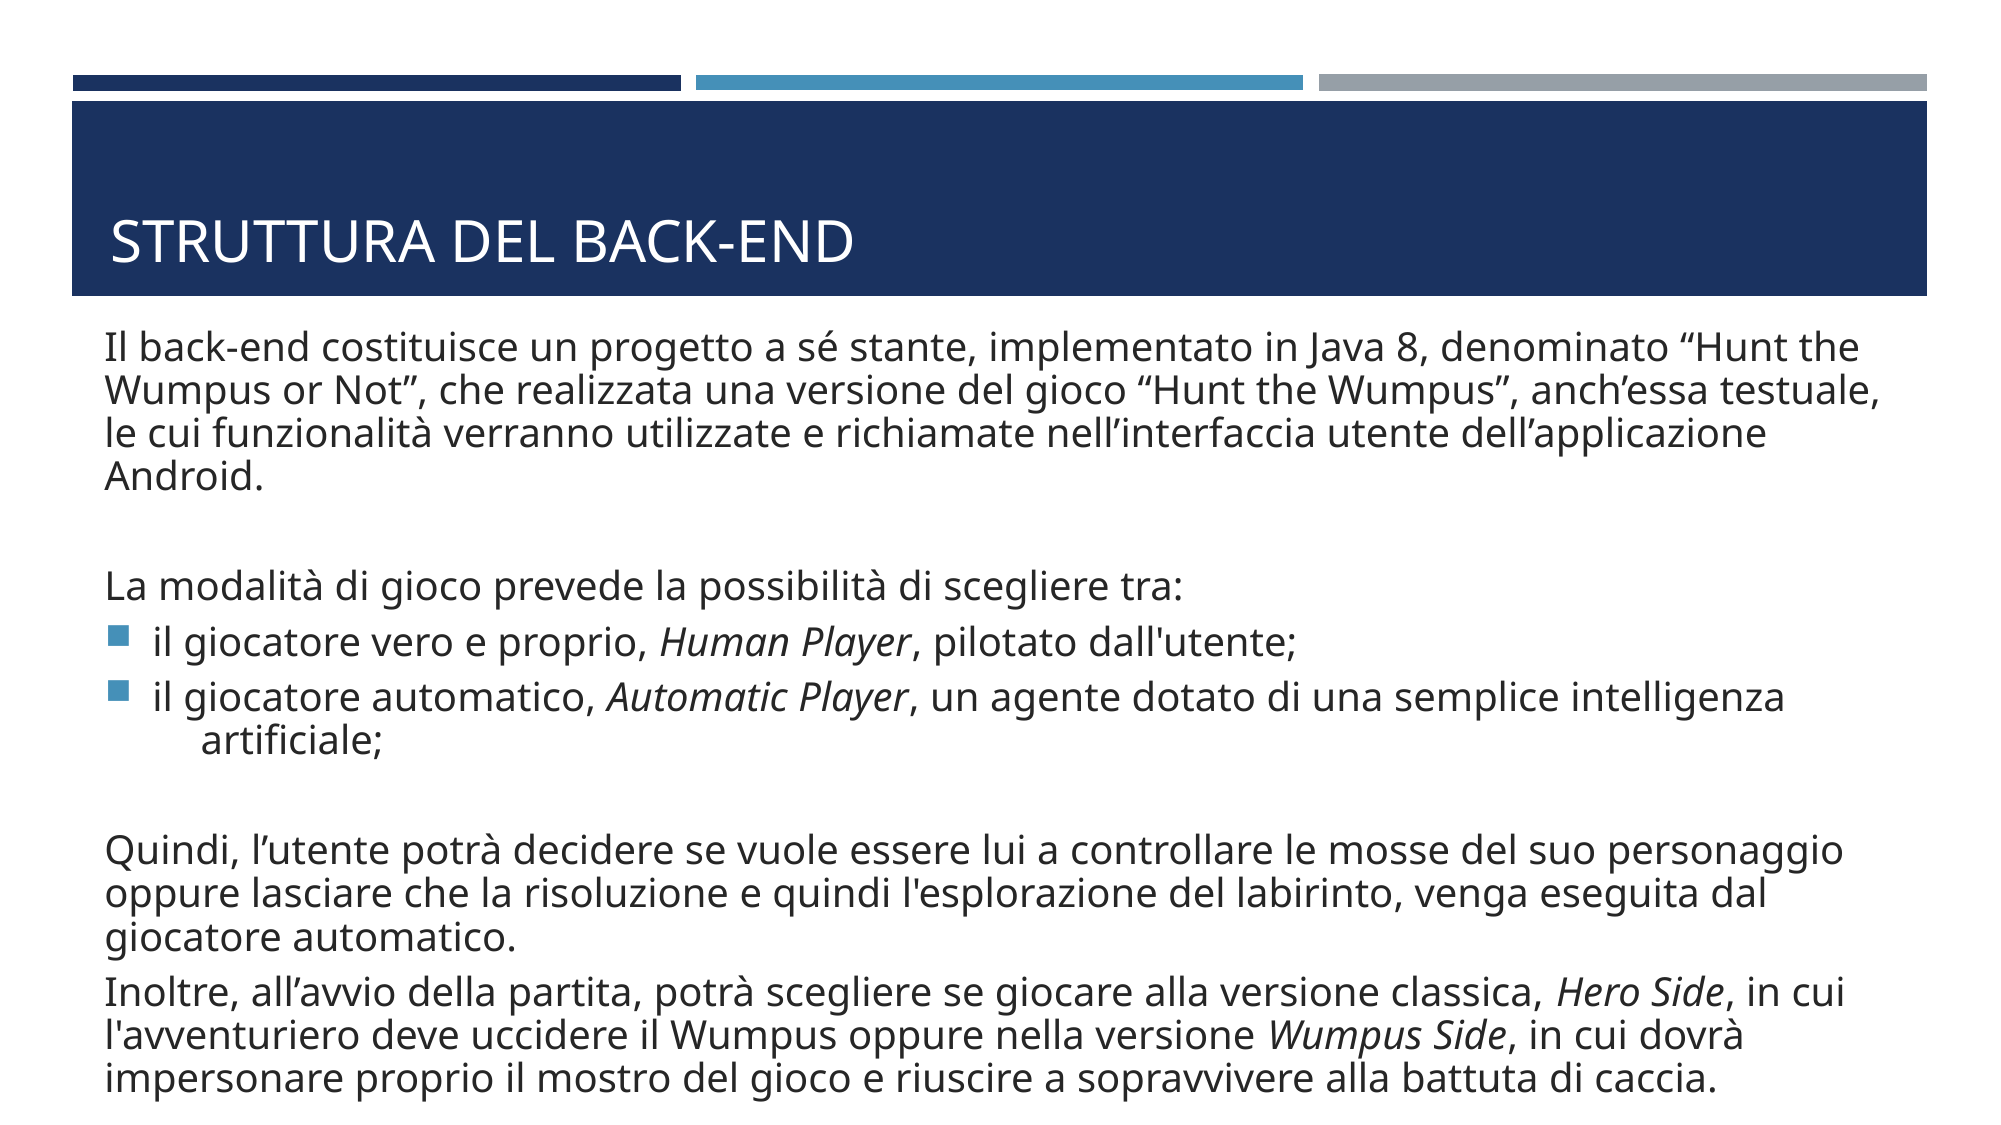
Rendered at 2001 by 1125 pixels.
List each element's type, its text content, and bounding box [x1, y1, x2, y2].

title Struttura del back-end [95, 115, 1905, 282]
list Il back-end costituisce un progetto a sé stante, implementato in Java 8, denominato “Hunt the Wumpus or Not”, che realizzata una versione del gioco “Hunt the Wumpus”, anch’essa testuale, le cui funzionalità verranno utilizzate e richiamate nell’interfaccia utente dell’applicazione Android. La modalità di gioco prevede la possibilità di scegliere tra: il giocatore vero e proprio, Human Player, pilotato dall'utente; il giocatore automatico, Automatic Player, un agente dotato di una semplice intelligenza artificiale; Quindi, l’utente potrà decidere se vuole essere lui a controllare le mosse del suo personaggio oppure lasciare che la risoluzione e quindi l'esplorazione del labirinto, venga eseguita dal giocatore automatico. Inoltre, all’avvio della partita, potrà scegliere se giocare alla versione classica, Hero Side, in cui l'avventuriero deve uccidere il Wumpus oppure nella versione Wumpus Side, in cui dovrà impersonare proprio il mostro del gioco e riuscire a sopravvivere alla battuta di caccia. [89, 315, 1911, 1113]
